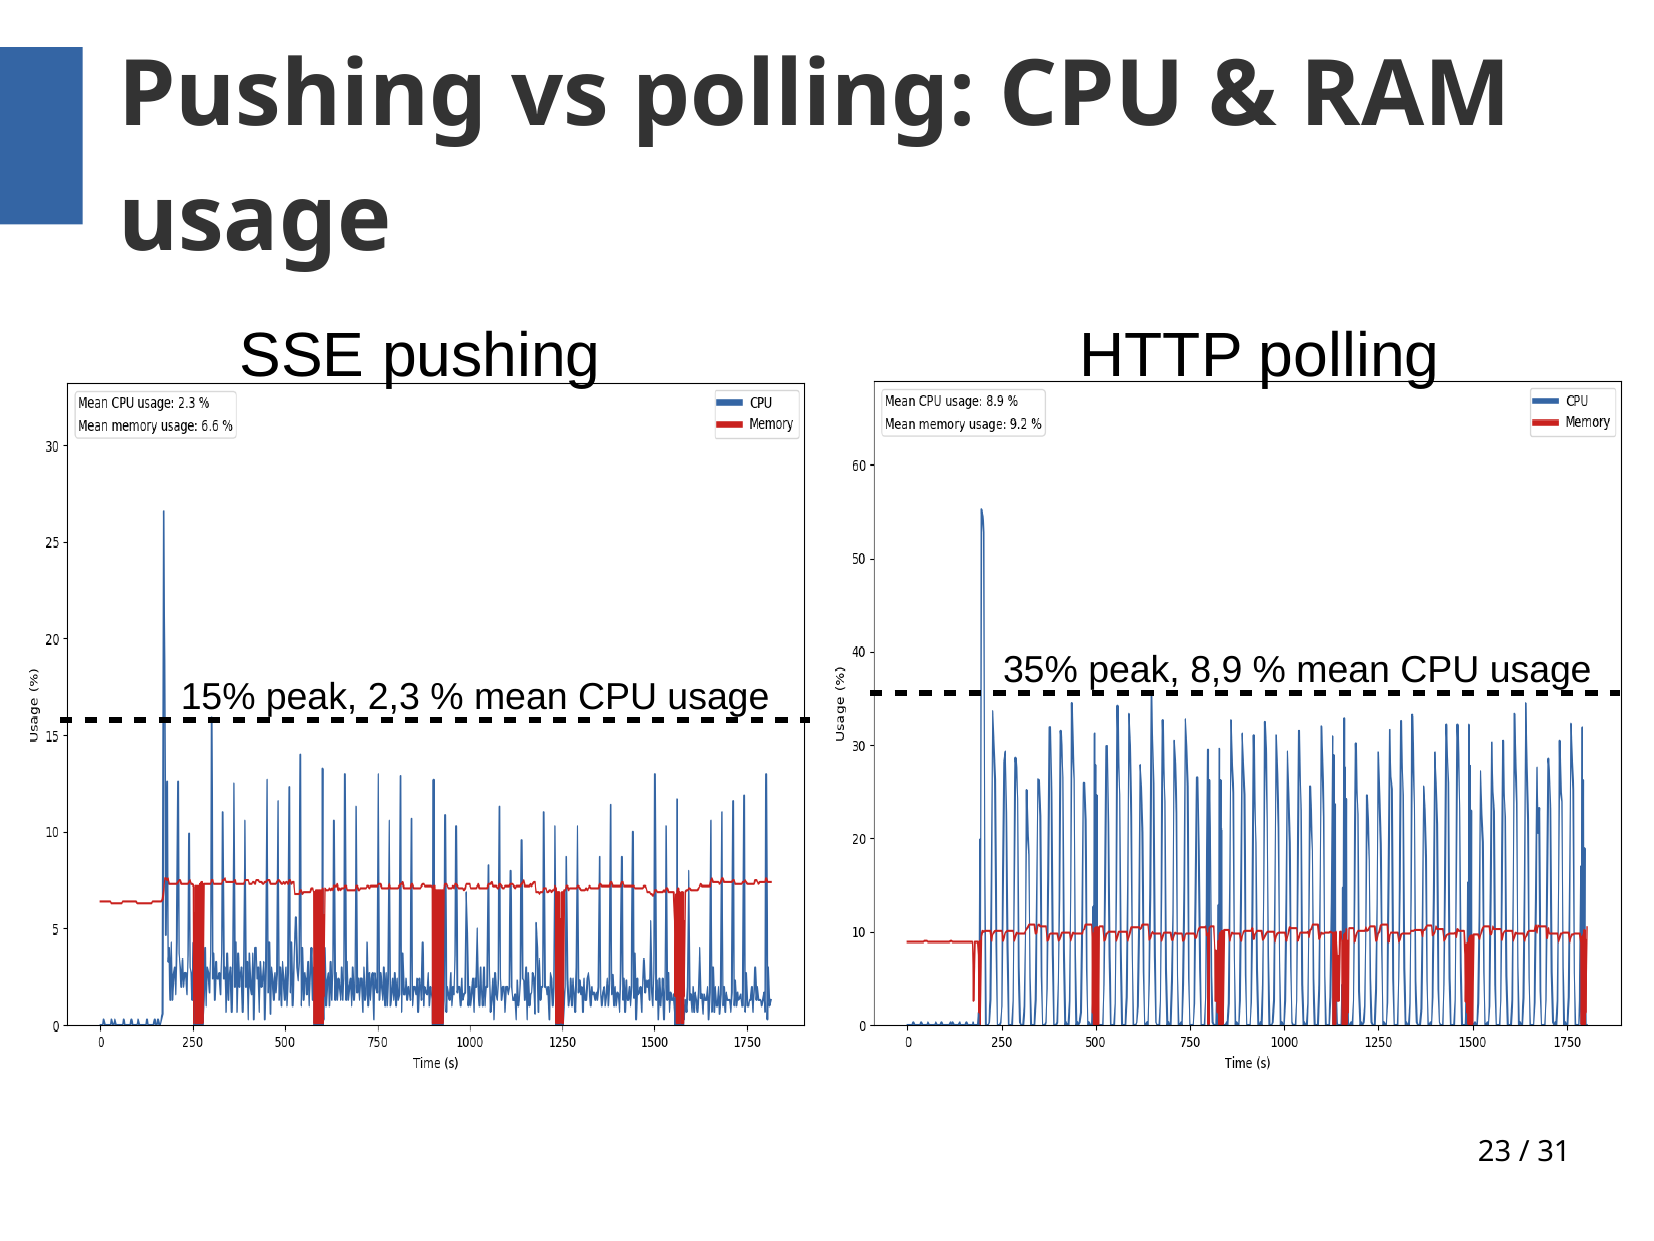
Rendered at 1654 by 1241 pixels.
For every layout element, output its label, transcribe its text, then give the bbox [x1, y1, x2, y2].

text_box 35% peak, 8,9 % mean CPU usage [988, 640, 1605, 694]
text_box 15% peak, 2,3 % mean CPU usage [166, 667, 783, 721]
text_box SSE pushing [225, 312, 616, 391]
title Pushing vs polling: CPU & RAM usage [118, 45, 1571, 260]
text_box HTTP polling [1065, 312, 1456, 391]
picture [15, 375, 1636, 1081]
